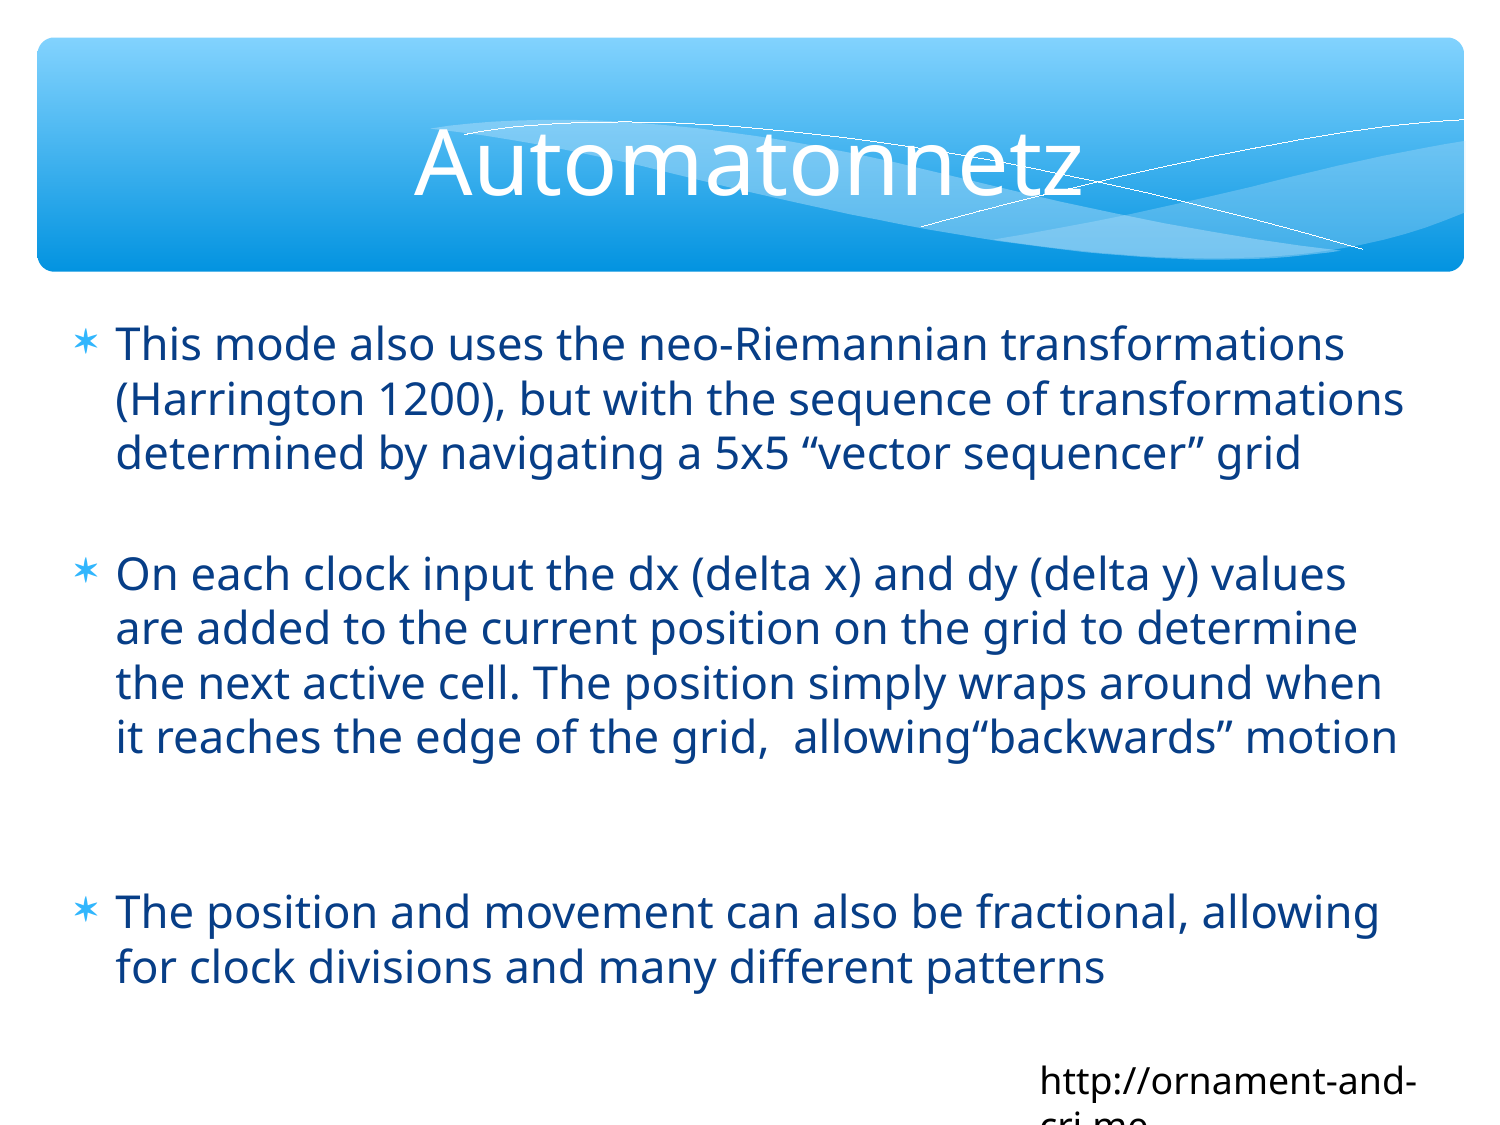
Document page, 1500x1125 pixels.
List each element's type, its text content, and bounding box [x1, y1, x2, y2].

text_box http://ornament-and-cri.me [1024, 1050, 1486, 1110]
title Automatonnetz [75, 40, 1426, 276]
list This mode also uses the neo-Riemannian transformations (Harrington 1200), but with the sequence of transformations determined by navigating a 5x5 “vector sequencer” grid On each clock input the dx (delta x) and dy (delta y) values are added to the current position on the grid to determine the next active cell. The position simply wraps around when it reaches the edge of the grid, allowing“backwards” motion The position and movement can also be fractional, allowing for clock divisions and many different patterns [60, 307, 1426, 1051]
